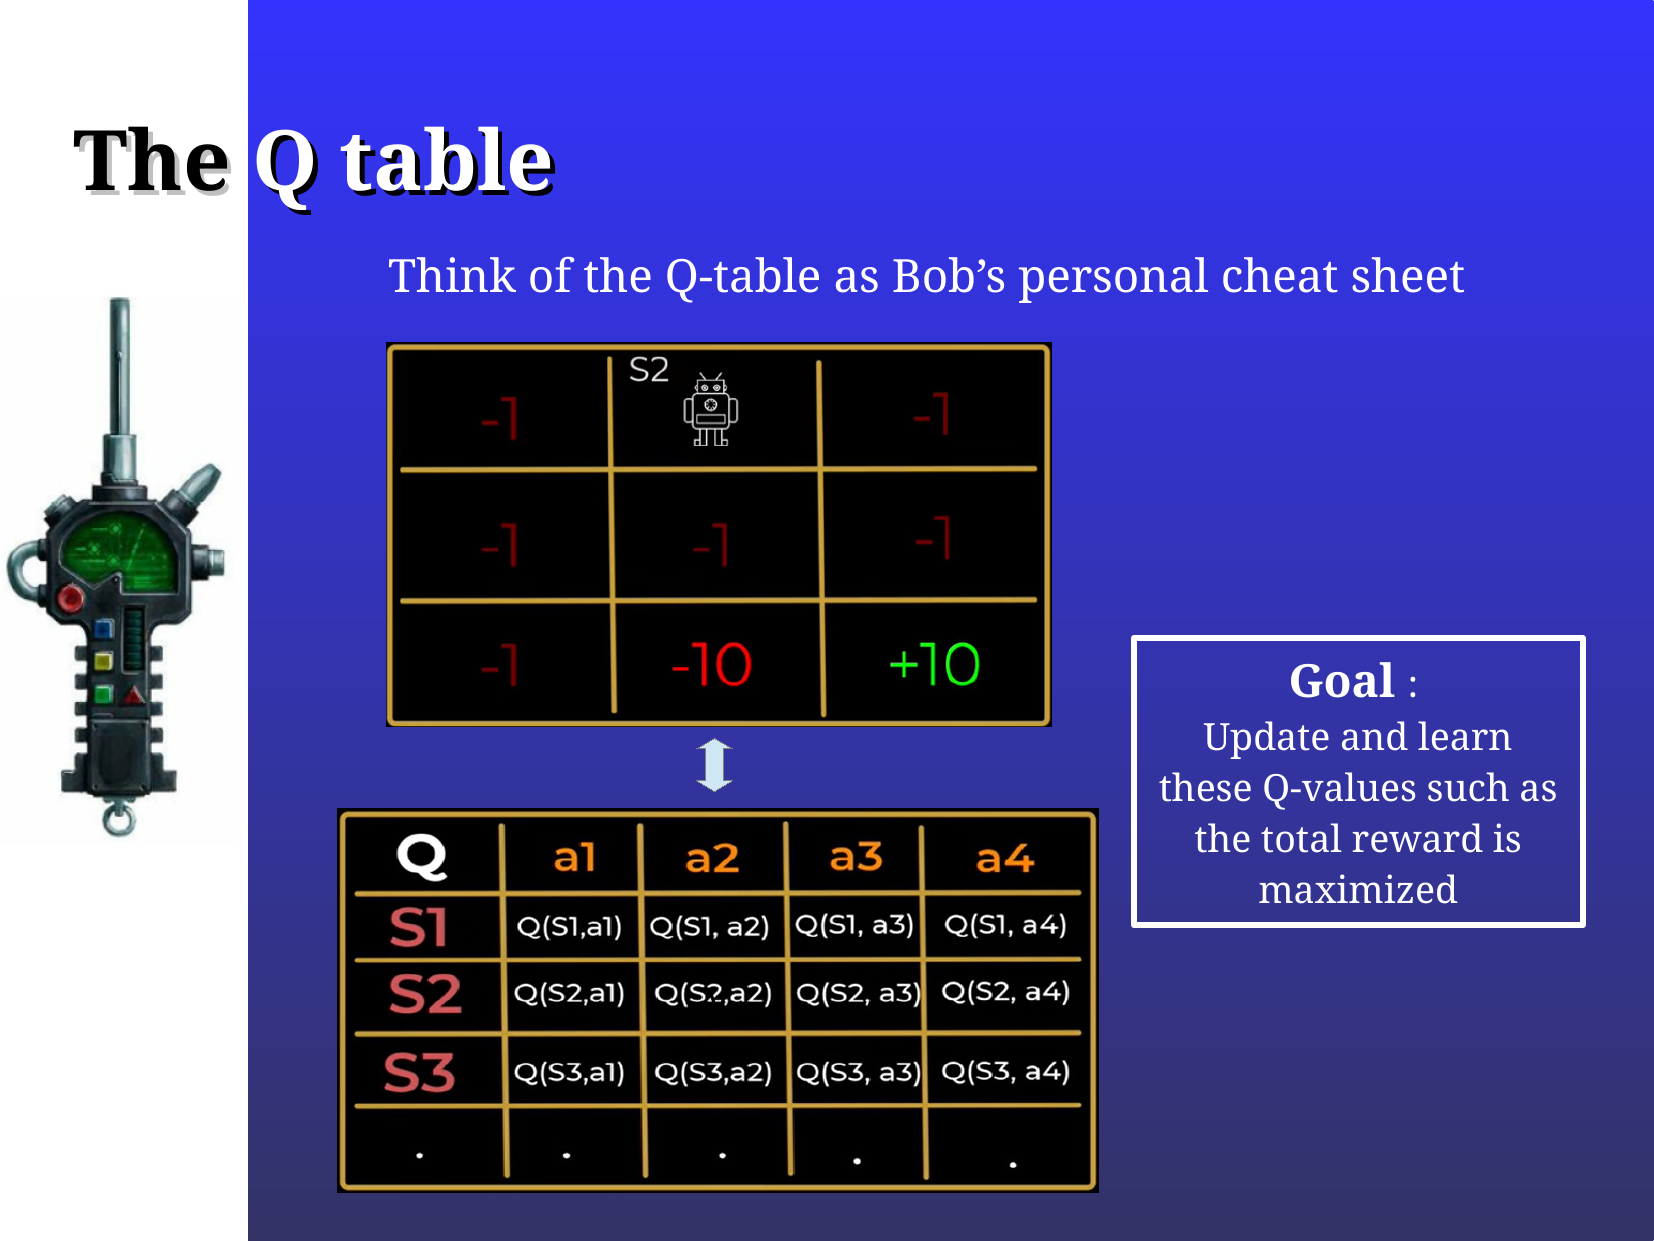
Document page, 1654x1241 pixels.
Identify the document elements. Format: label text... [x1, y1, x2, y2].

text_box Goal : Update and learn these Q-values such as the total reward is maximized [1133, 637, 1583, 883]
text_box The Q table [59, 94, 1654, 228]
text_box Think of the Q-table as Bob’s personal cheat sheet [224, 236, 1630, 308]
picture [0, 0, 248, 1241]
picture [386, 342, 1052, 727]
picture [337, 808, 1099, 1193]
text_box [696, 738, 733, 792]
